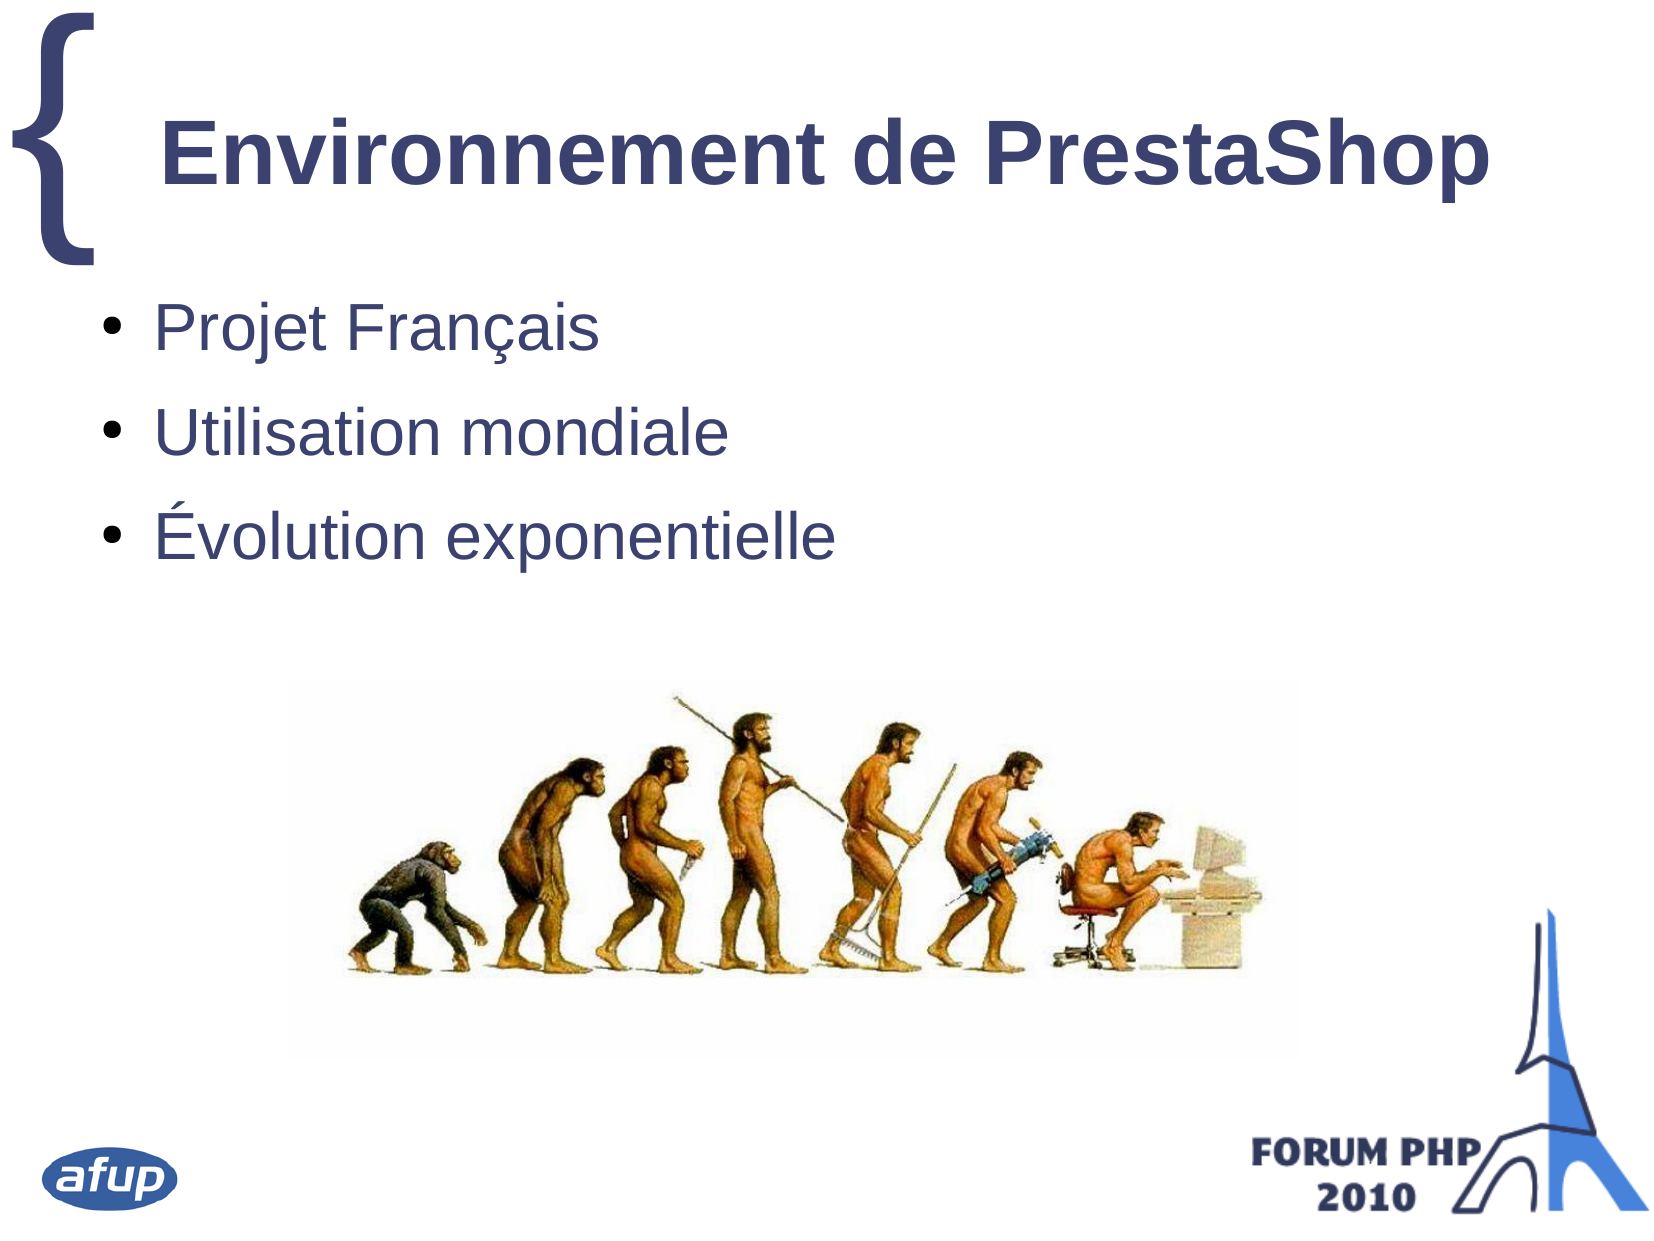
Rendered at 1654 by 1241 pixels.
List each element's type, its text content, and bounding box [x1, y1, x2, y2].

picture [1240, 872, 1650, 1241]
title Environnement de PrestaShop [82, 49, 1571, 257]
picture [41, 1146, 178, 1211]
picture [287, 679, 1300, 1060]
list Projet Français Utilisation mondiale Évolution exponentielle [82, 290, 1571, 1109]
